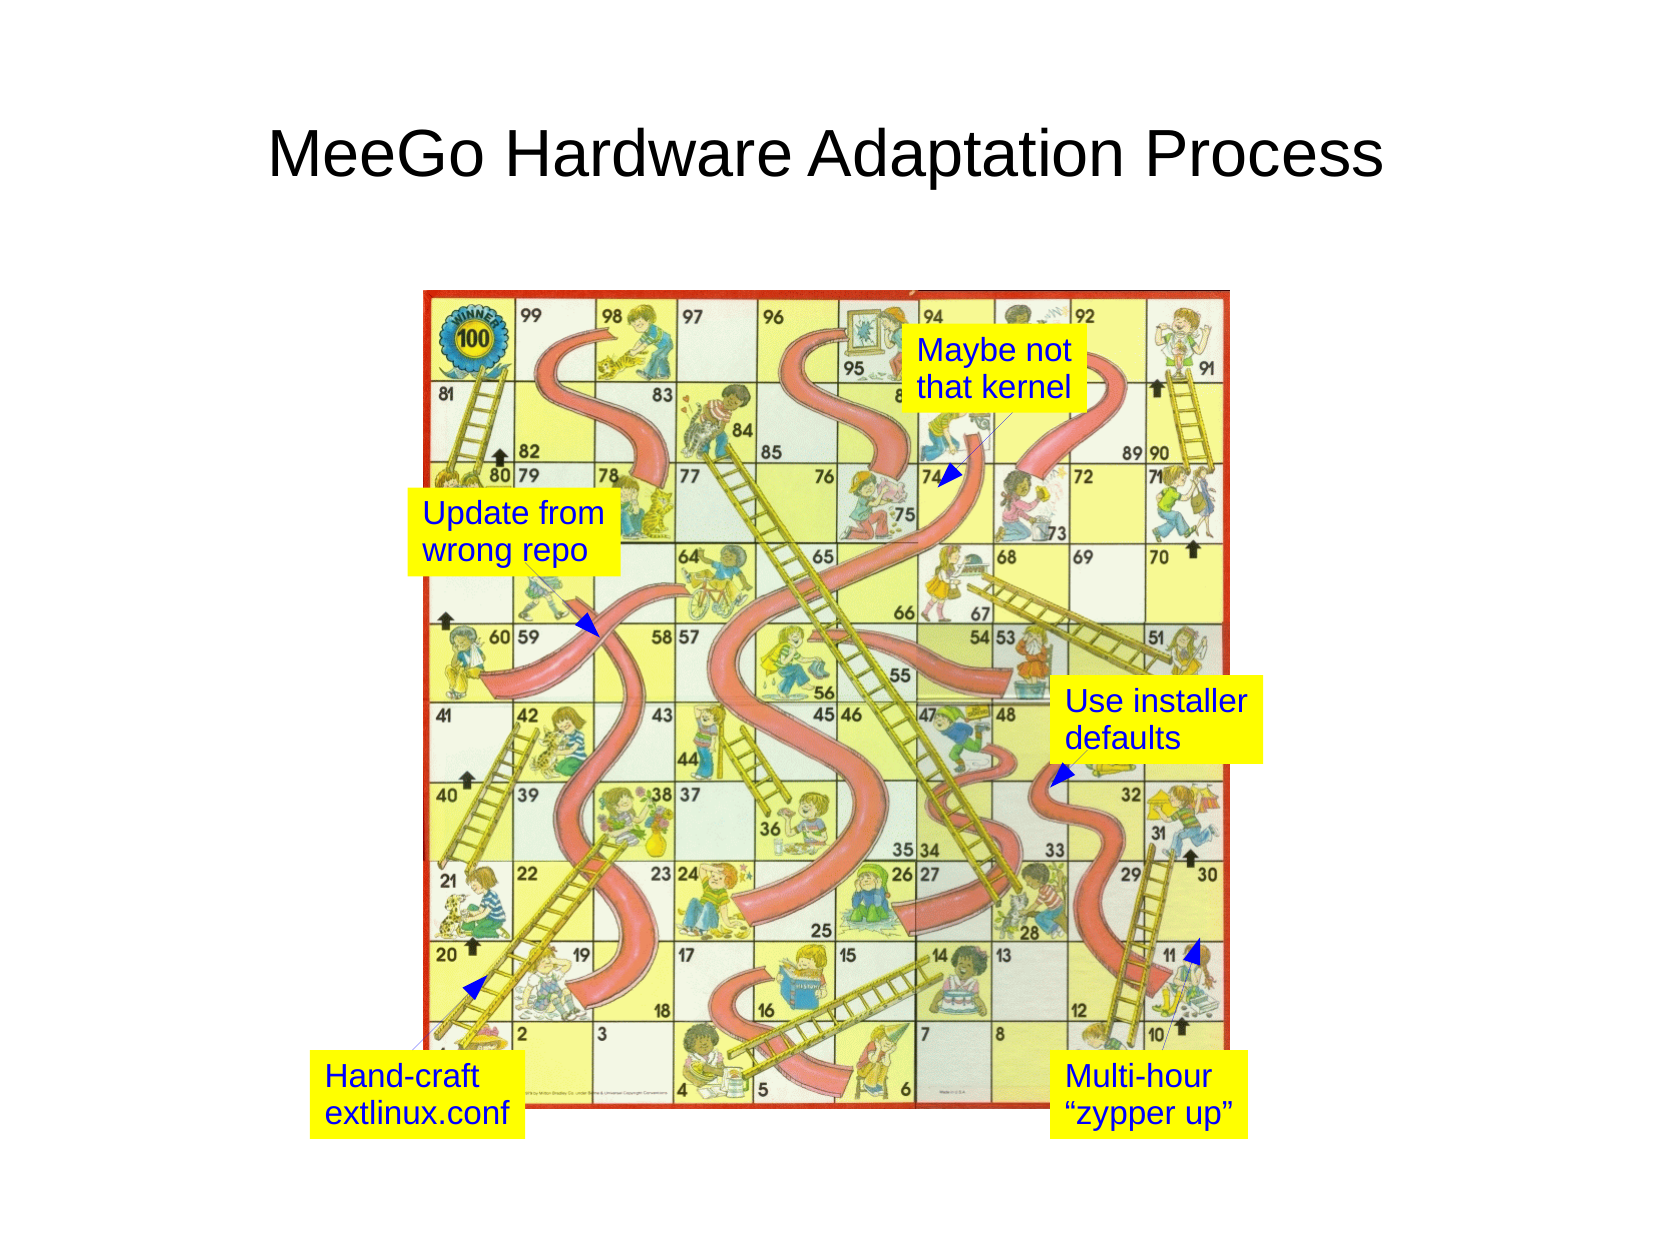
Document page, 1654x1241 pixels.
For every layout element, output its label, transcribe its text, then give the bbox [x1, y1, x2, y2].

text_box Hand-craft extlinux.conf [309, 1050, 525, 1139]
text_box Update from wrong repo [407, 487, 621, 577]
title MeeGo Hardware Adaptation Process [82, 49, 1571, 257]
text_box Maybe not that kernel [901, 323, 1087, 413]
text_box Multi-hour “zypper up” [1050, 1050, 1248, 1139]
text_box Use installer defaults [1050, 675, 1264, 764]
picture [423, 290, 1230, 1109]
